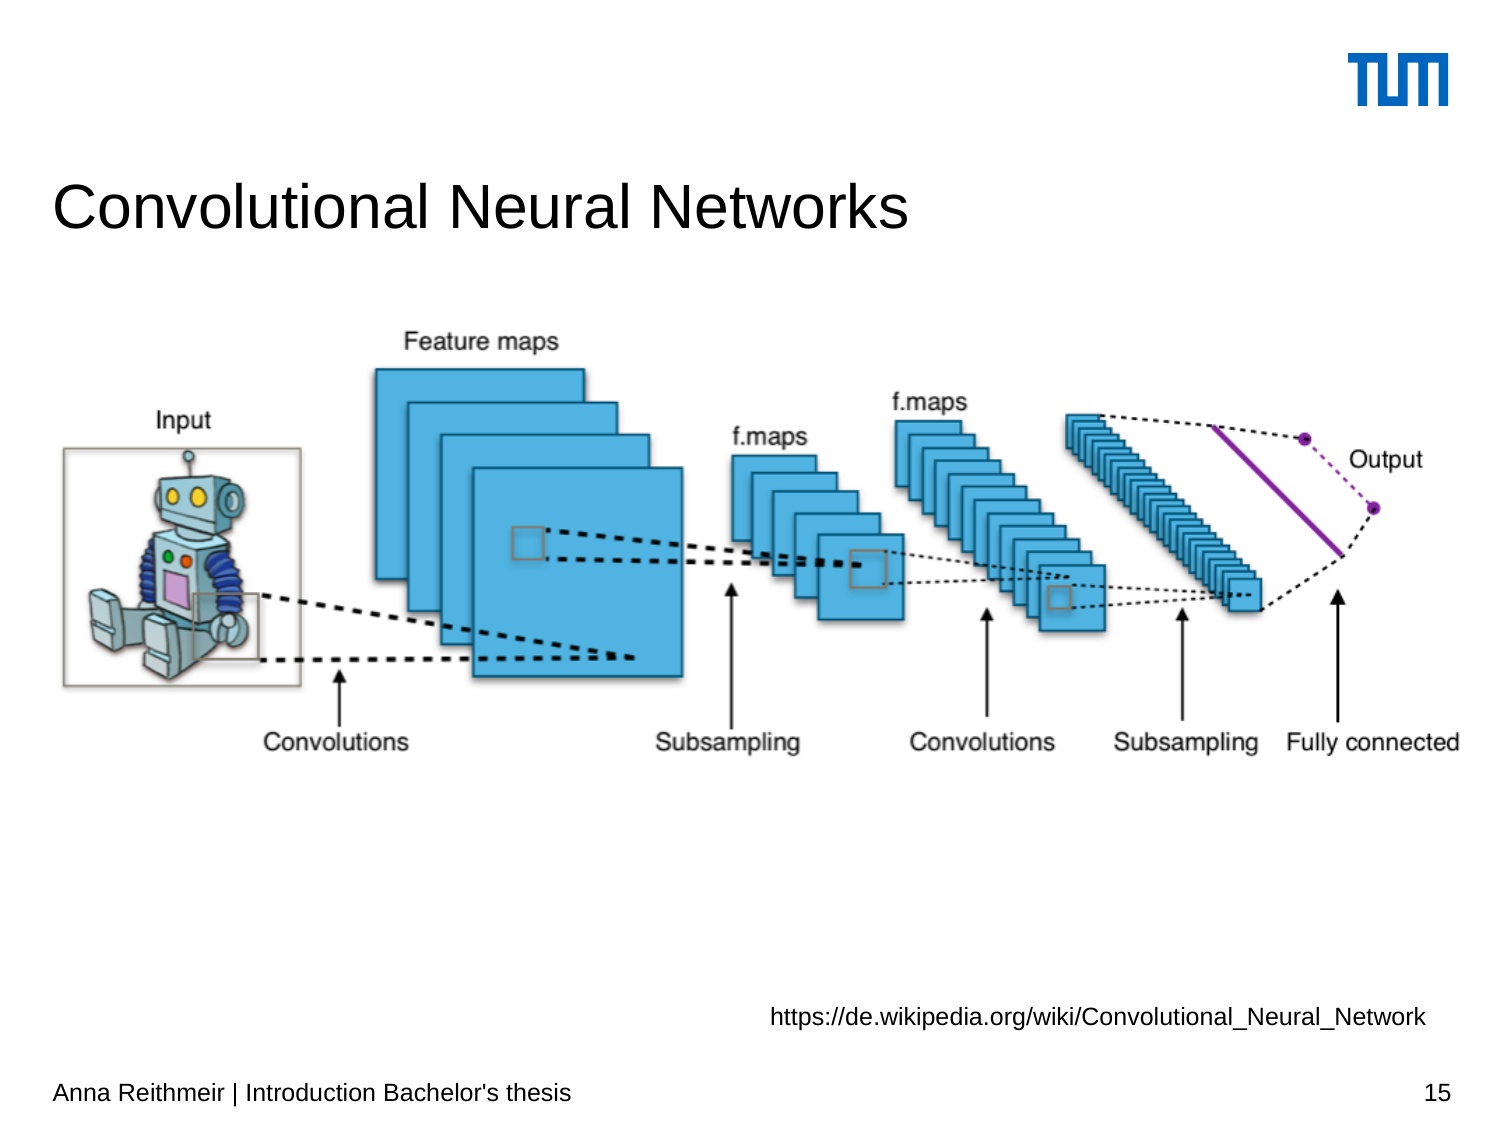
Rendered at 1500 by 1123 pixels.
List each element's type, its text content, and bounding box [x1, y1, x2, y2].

text_box https://de.wikipedia.org/wiki/Convolutional_Neural_Network [755, 995, 1453, 1043]
title Convolutional Neural Networks [52, 171, 1453, 242]
picture [35, 318, 1489, 766]
